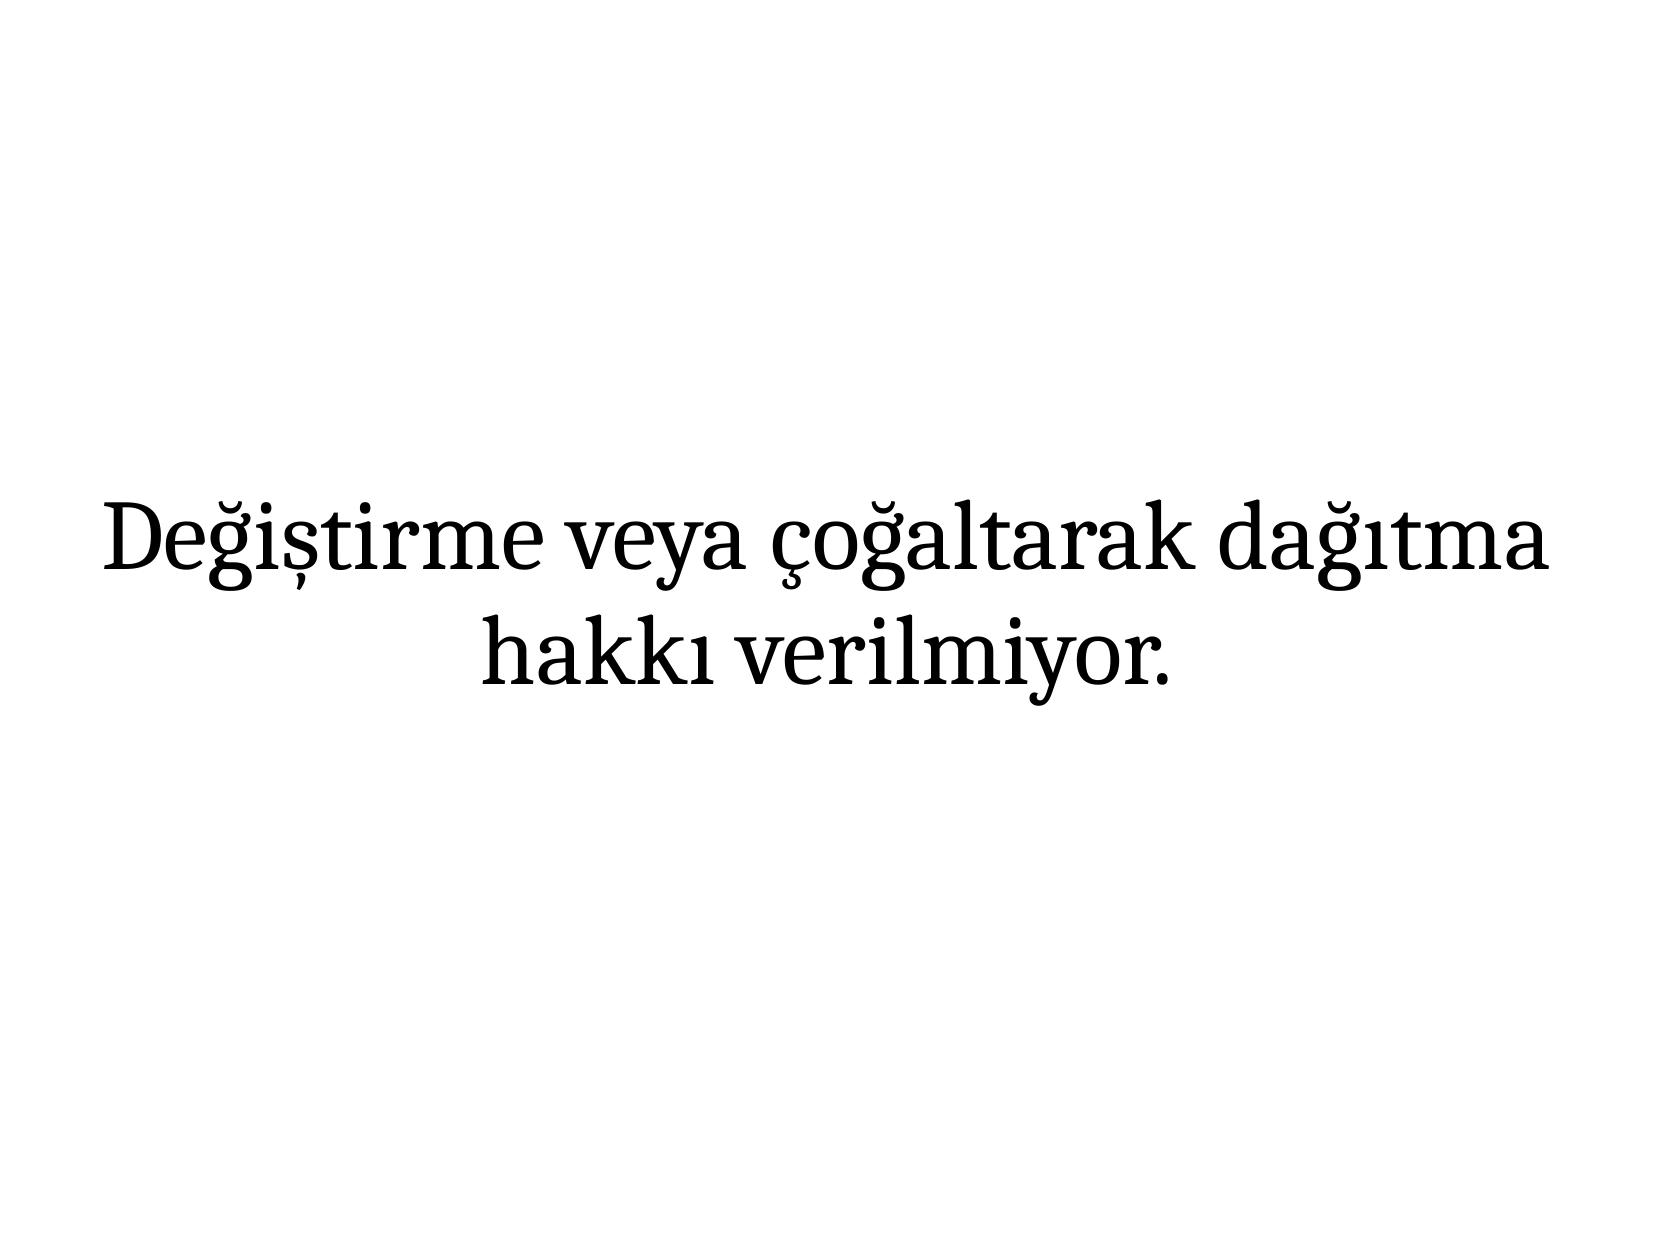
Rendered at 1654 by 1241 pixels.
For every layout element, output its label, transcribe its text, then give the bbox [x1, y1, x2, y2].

title Değiştirme veya çoğaltarak dağıtma hakkı verilmiyor. [82, 281, 1571, 908]
